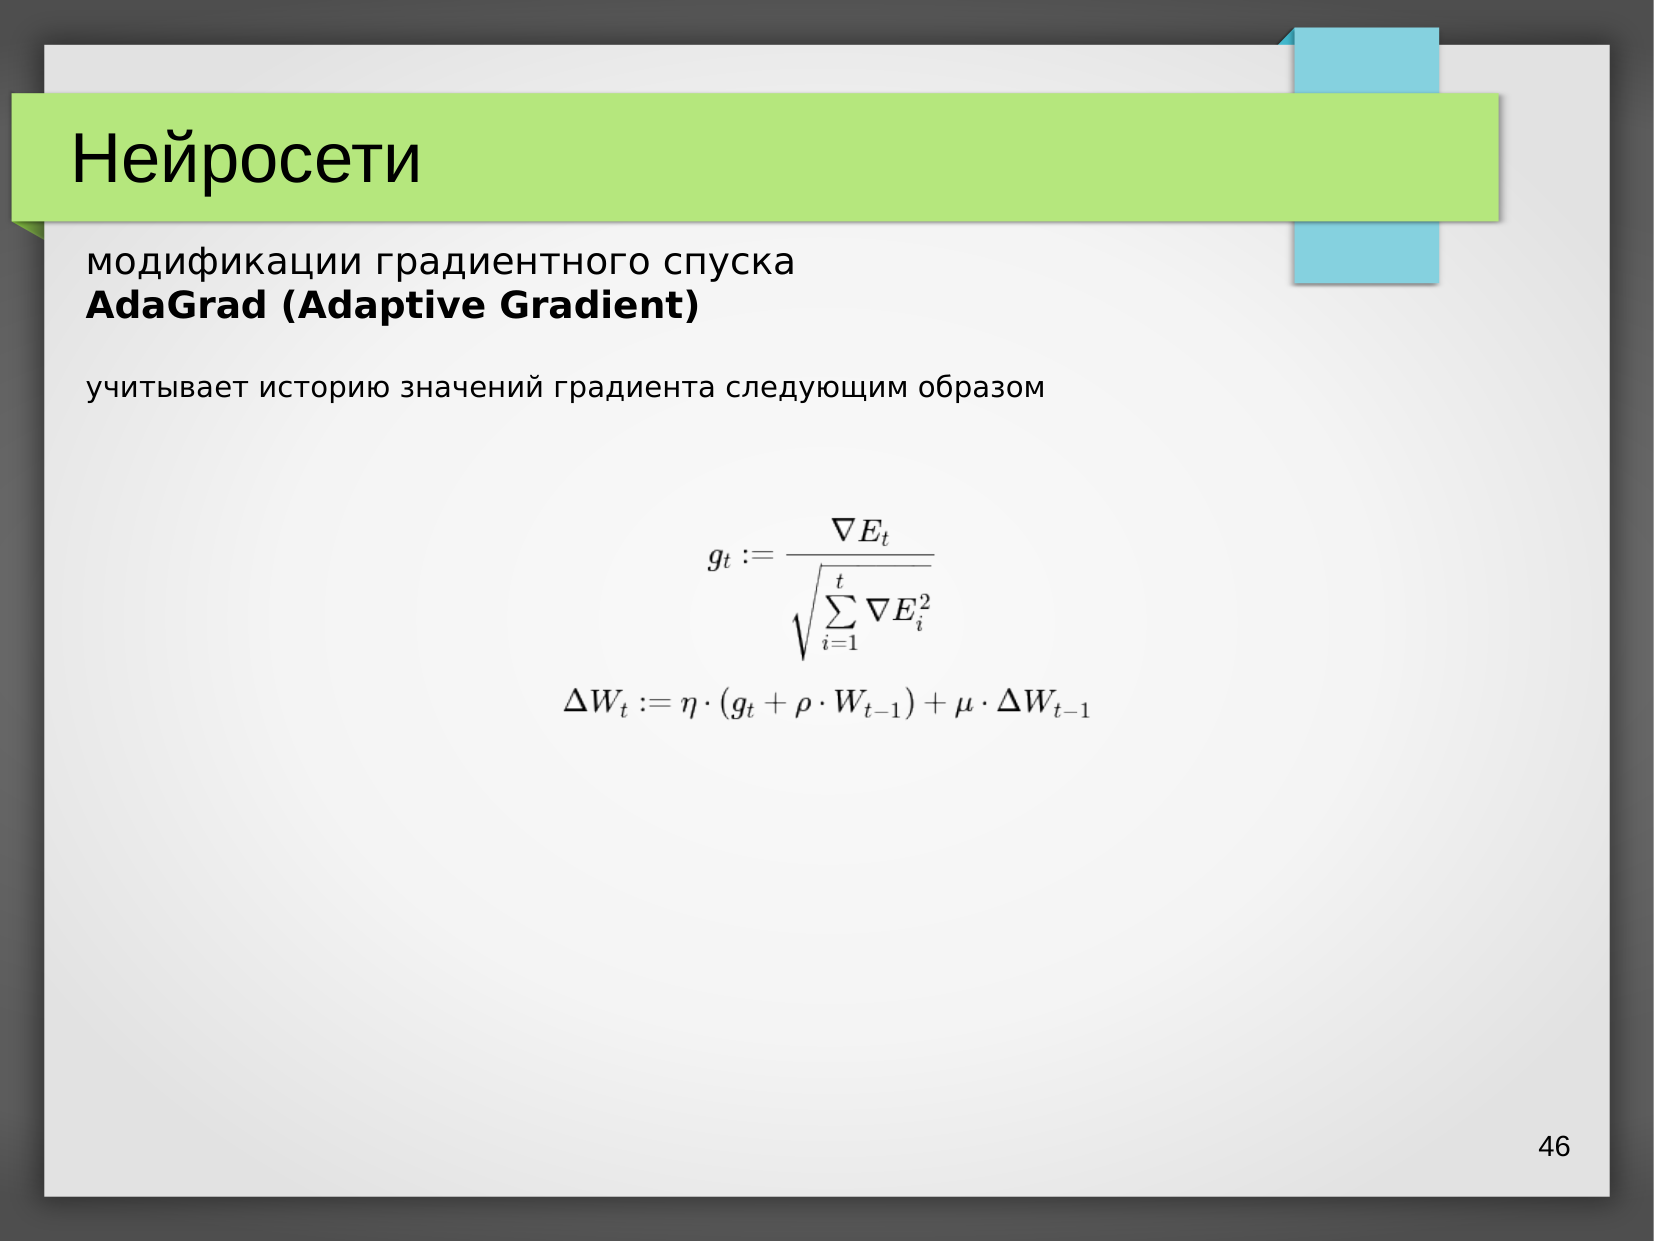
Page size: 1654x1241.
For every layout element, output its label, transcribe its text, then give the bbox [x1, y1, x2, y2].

title Нейросети [70, 118, 1205, 199]
picture [0, 0, 1654, 1241]
text_box модификации градиентного спуска AdaGrad (Adaptive Gradient) учитывает историю значений градиента следующим образом [70, 232, 1394, 414]
